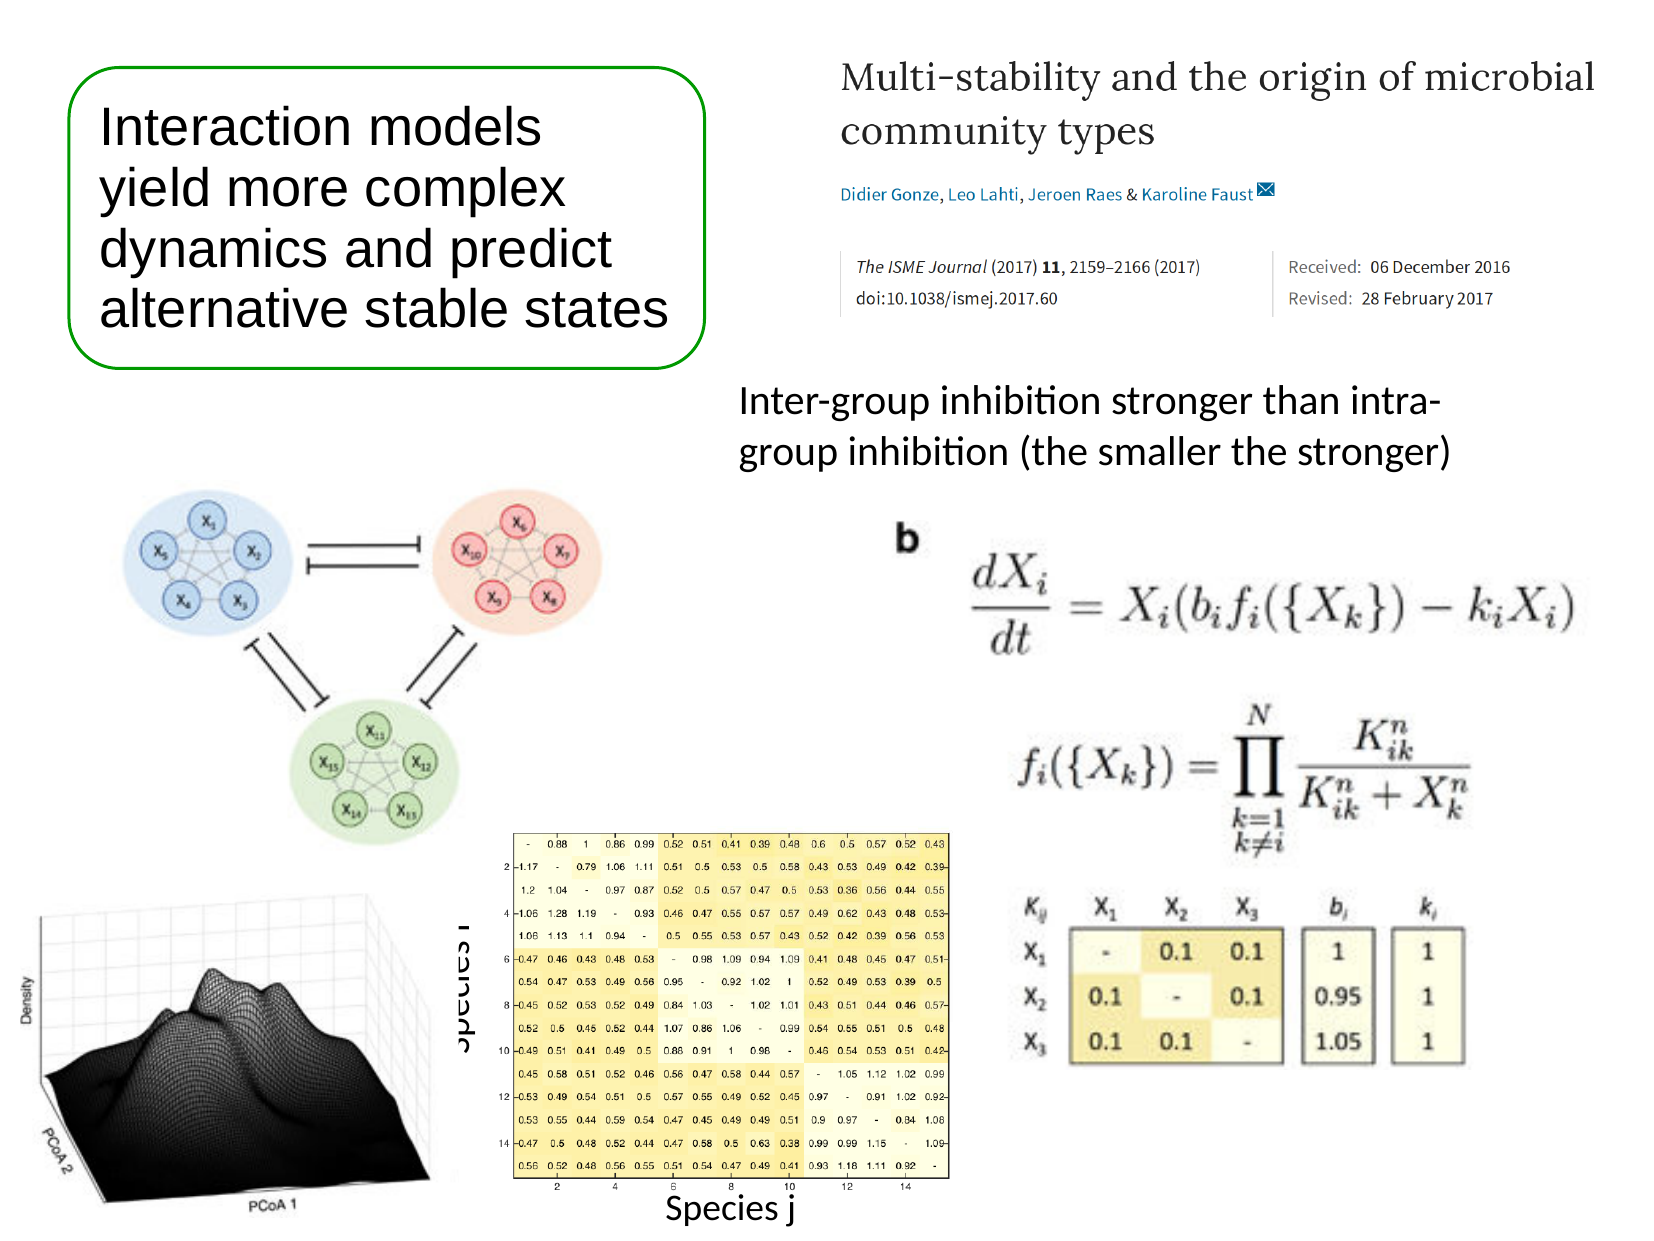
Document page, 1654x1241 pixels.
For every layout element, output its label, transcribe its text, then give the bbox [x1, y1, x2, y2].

text_box Inter-group inhibition stronger than intra-group inhibition (the smaller the stronger) [723, 366, 1506, 481]
text_box Interaction models yield more complex dynamics and predict alternative stable states [68, 67, 705, 369]
picture [831, 45, 1597, 317]
picture [20, 893, 459, 1218]
text_box Species i [459, 909, 485, 1070]
text_box Species j [650, 1175, 812, 1236]
picture [82, 471, 1607, 1193]
